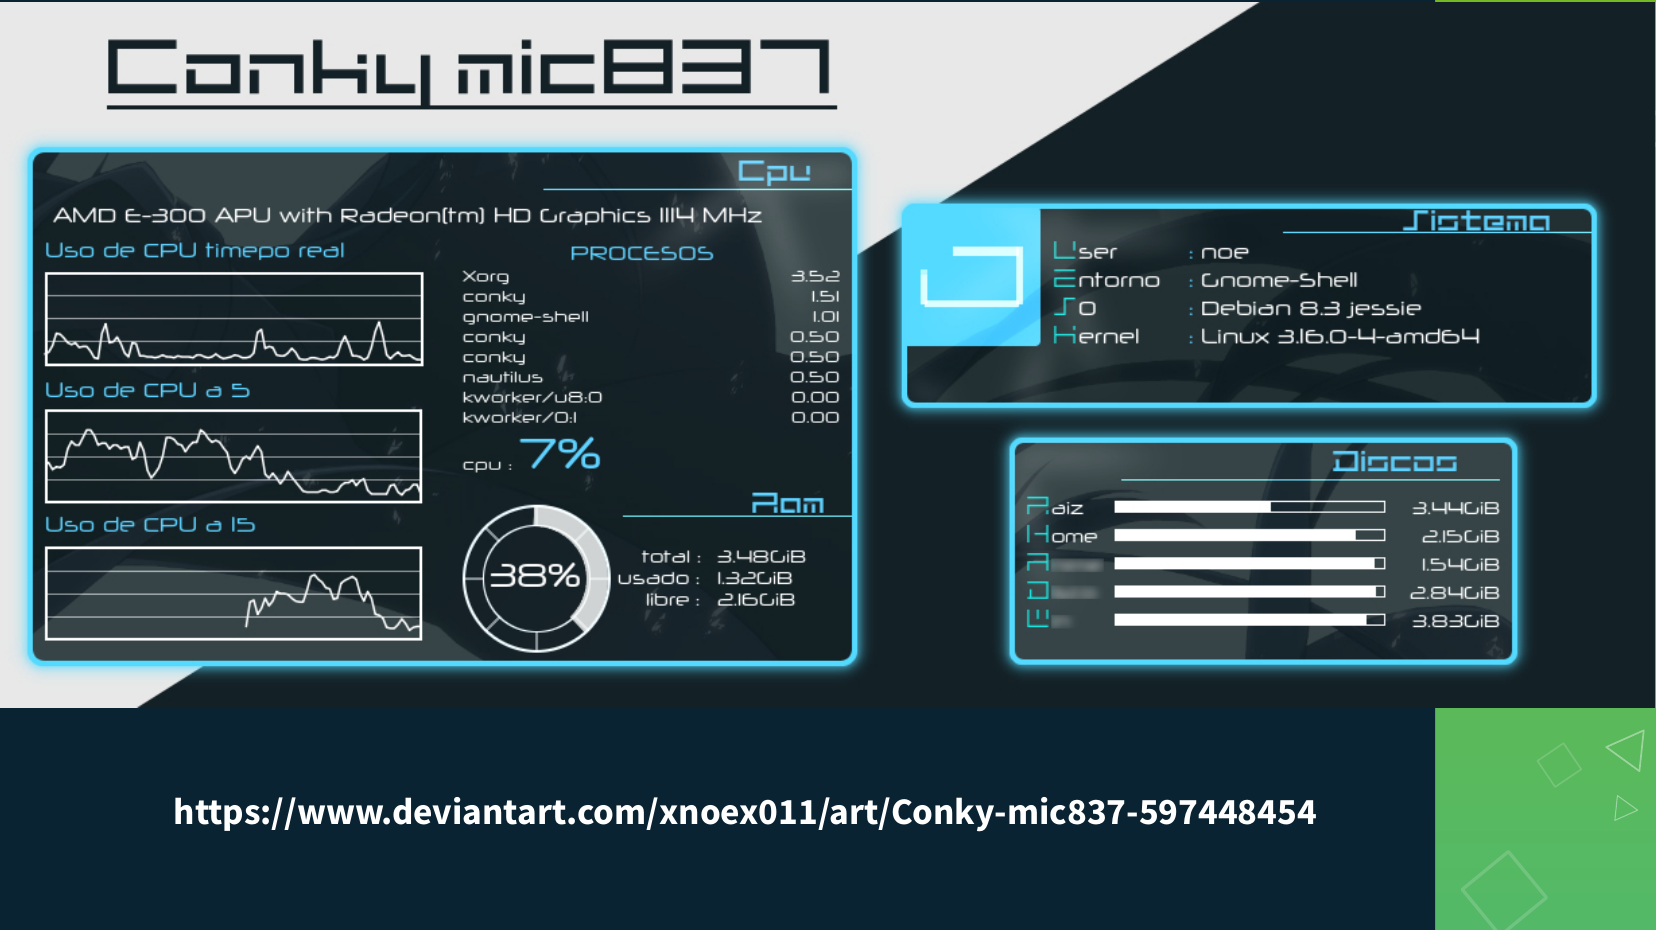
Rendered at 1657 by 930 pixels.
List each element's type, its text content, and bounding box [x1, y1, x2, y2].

picture [0, 2, 1655, 708]
list https://www.deviantart.com/xnoex011/art/Conky-mic837-597448454 [46, 708, 1445, 930]
